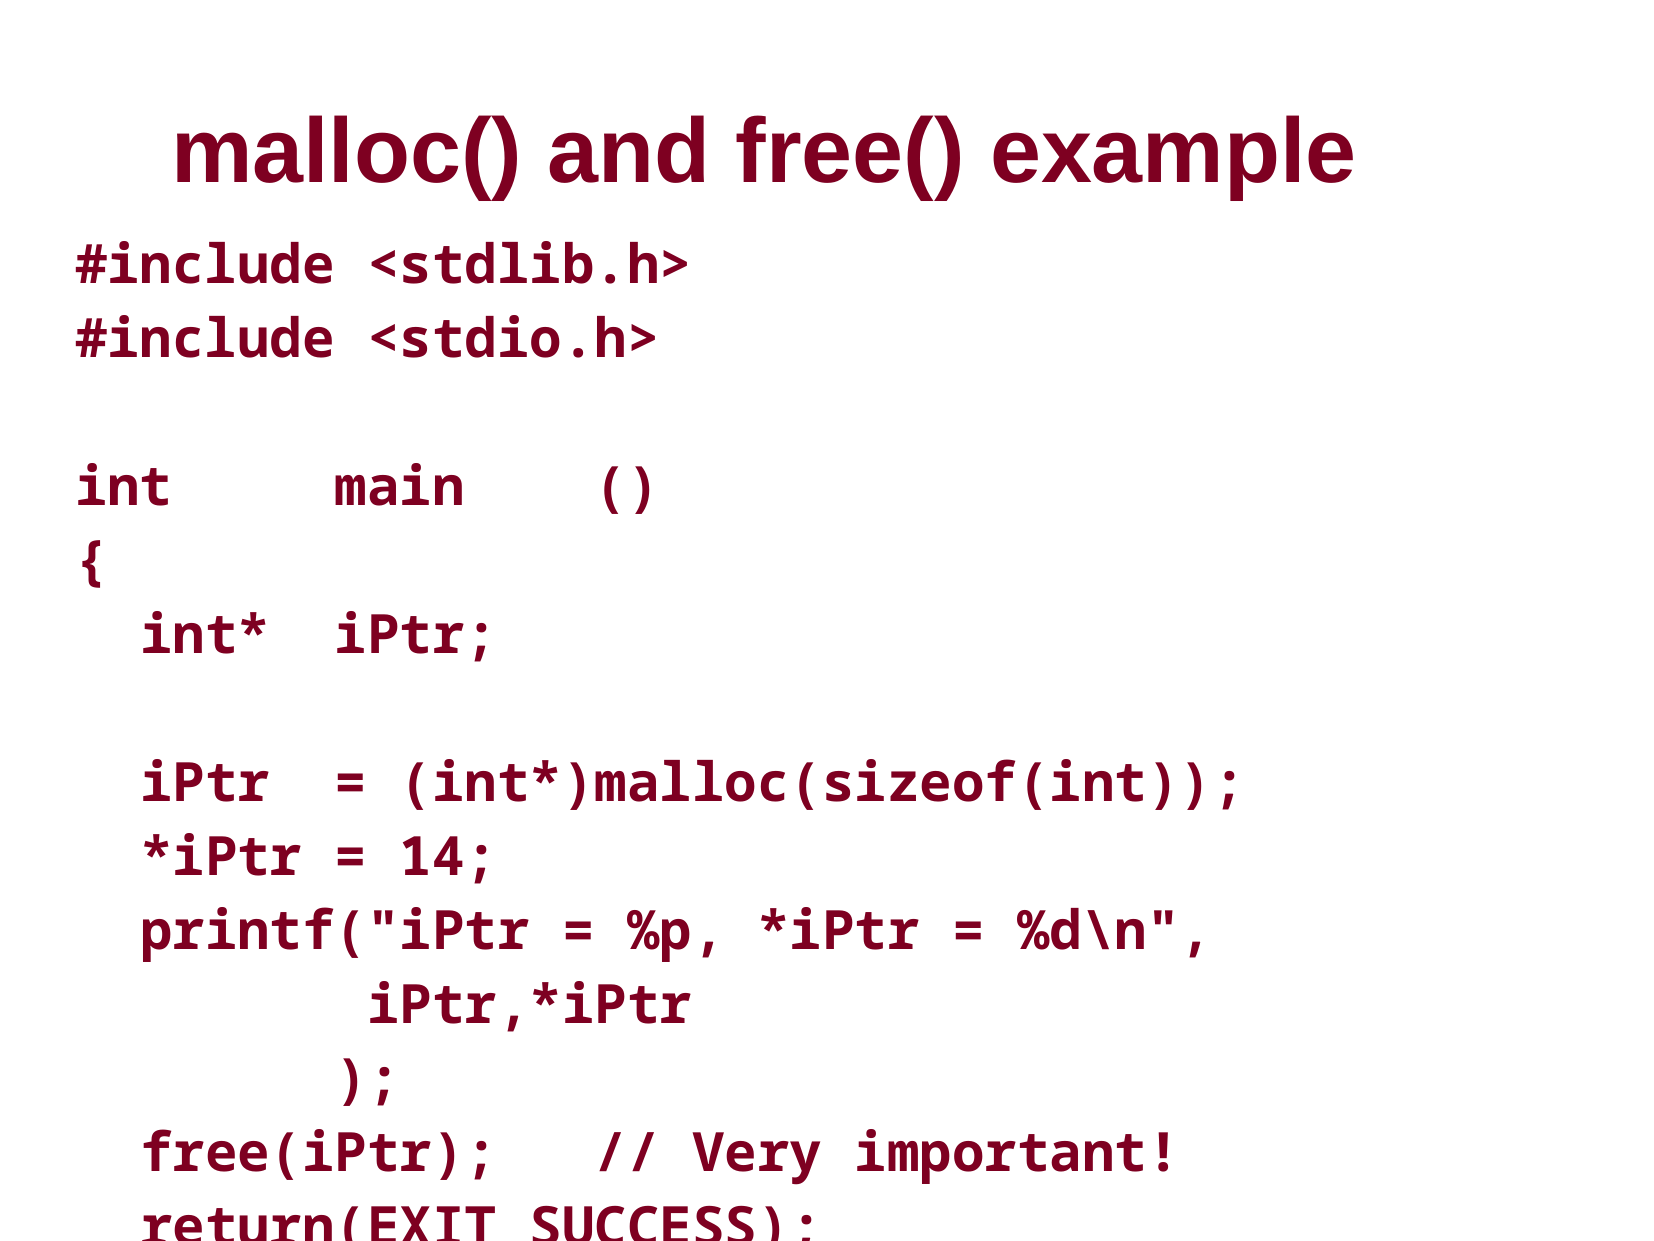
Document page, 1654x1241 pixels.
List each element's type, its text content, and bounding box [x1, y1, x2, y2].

title malloc() and free() example [118, 94, 1412, 207]
list #include <stdlib.h> #include <stdio.h> int main () { int* iPtr; iPtr = (int*)malloc(sizeof(int)); *iPtr = 14; printf("iPtr = %p, *iPtr = %d\n", iPtr,*iPtr ); free(iPtr); // Very important! return(EXIT_SUCCESS); } [75, 225, 1564, 1193]
picture [410, 1232, 420, 1241]
picture [0, 0, 1654, 1241]
picture [183, 1221, 195, 1227]
picture [313, 1221, 324, 1241]
